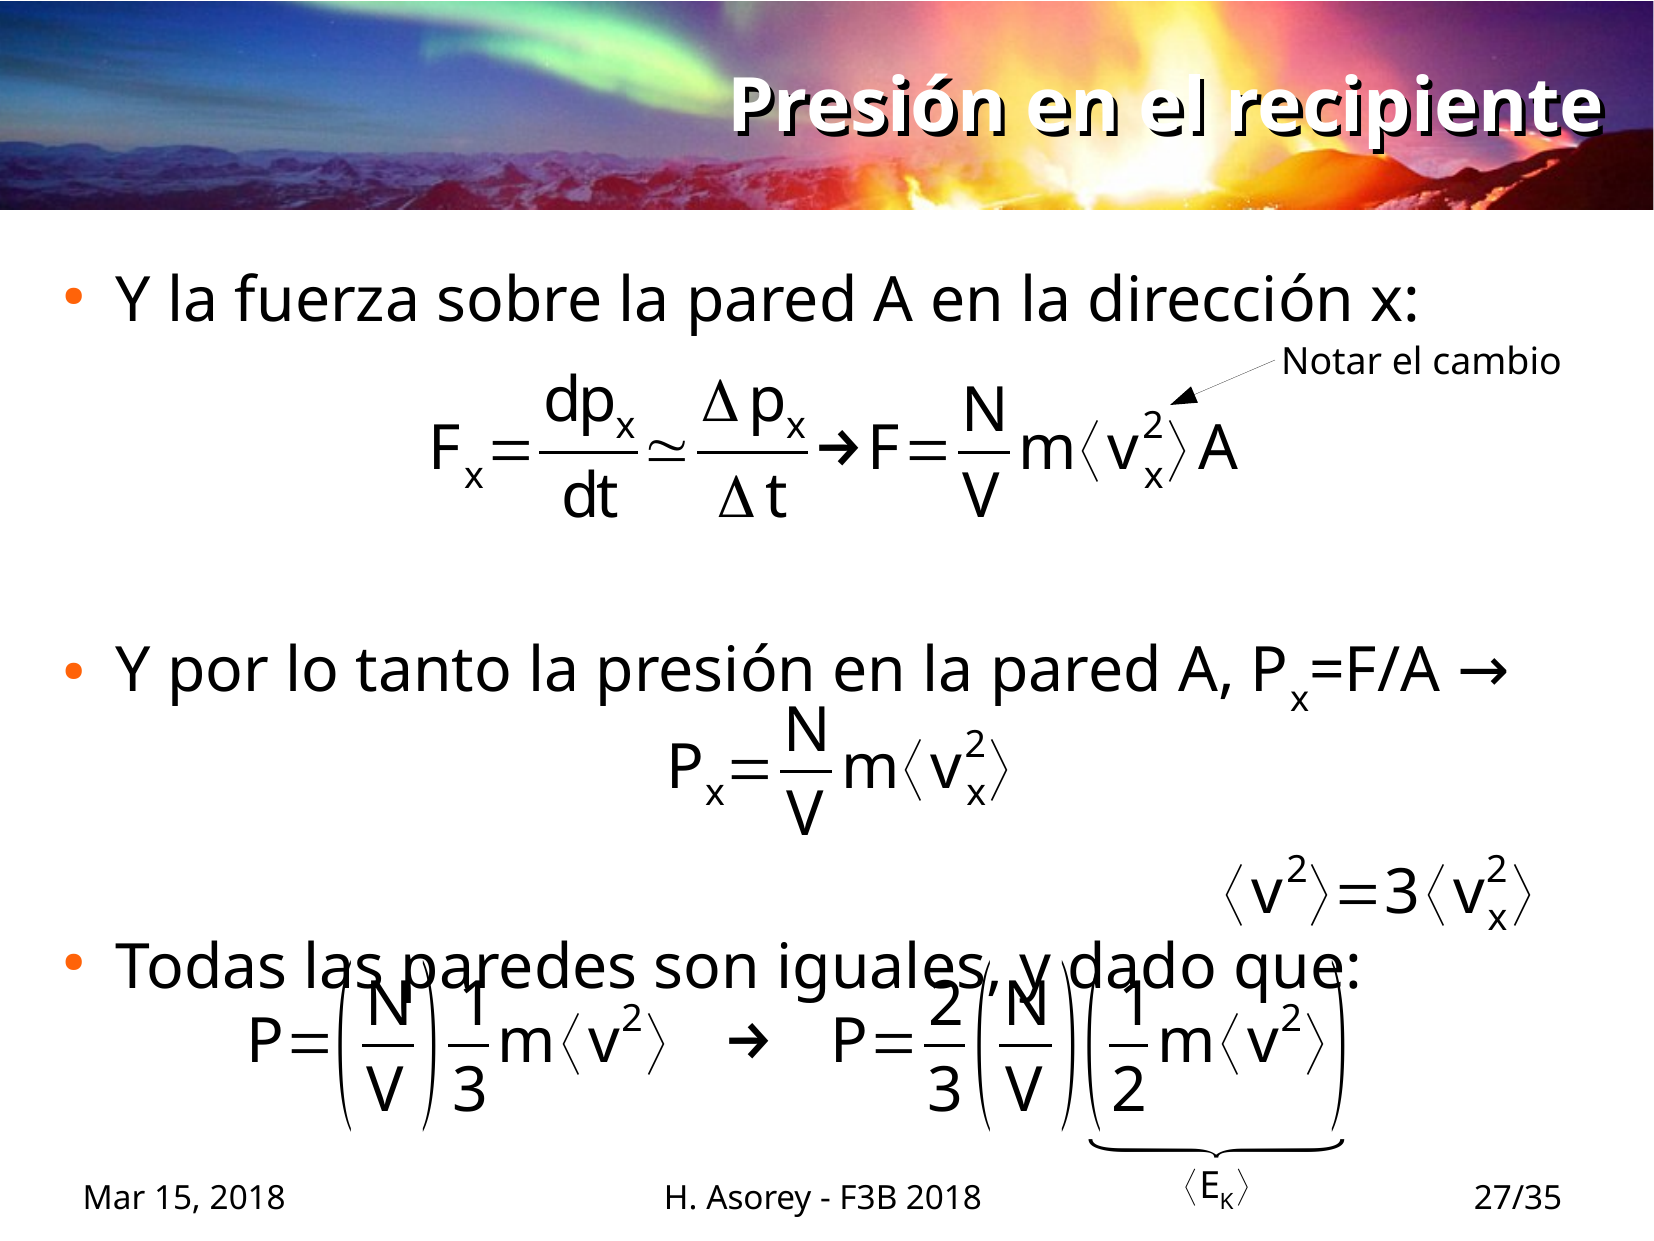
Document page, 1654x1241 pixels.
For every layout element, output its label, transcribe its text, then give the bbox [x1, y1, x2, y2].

title Presión en el recipiente [45, 15, 1606, 191]
chart [660, 690, 1018, 852]
list Y la fuerza sobre la pared A en la dirección x: Y por lo tanto la presión en la pared A, Px=F/A → Todas las paredes son iguales, y dado que: [45, 255, 1606, 1156]
picture [0, 1, 1654, 210]
chart [240, 956, 1357, 1216]
text_box Notar el cambio [1266, 327, 1548, 388]
chart [1217, 846, 1540, 941]
chart [421, 360, 1246, 533]
